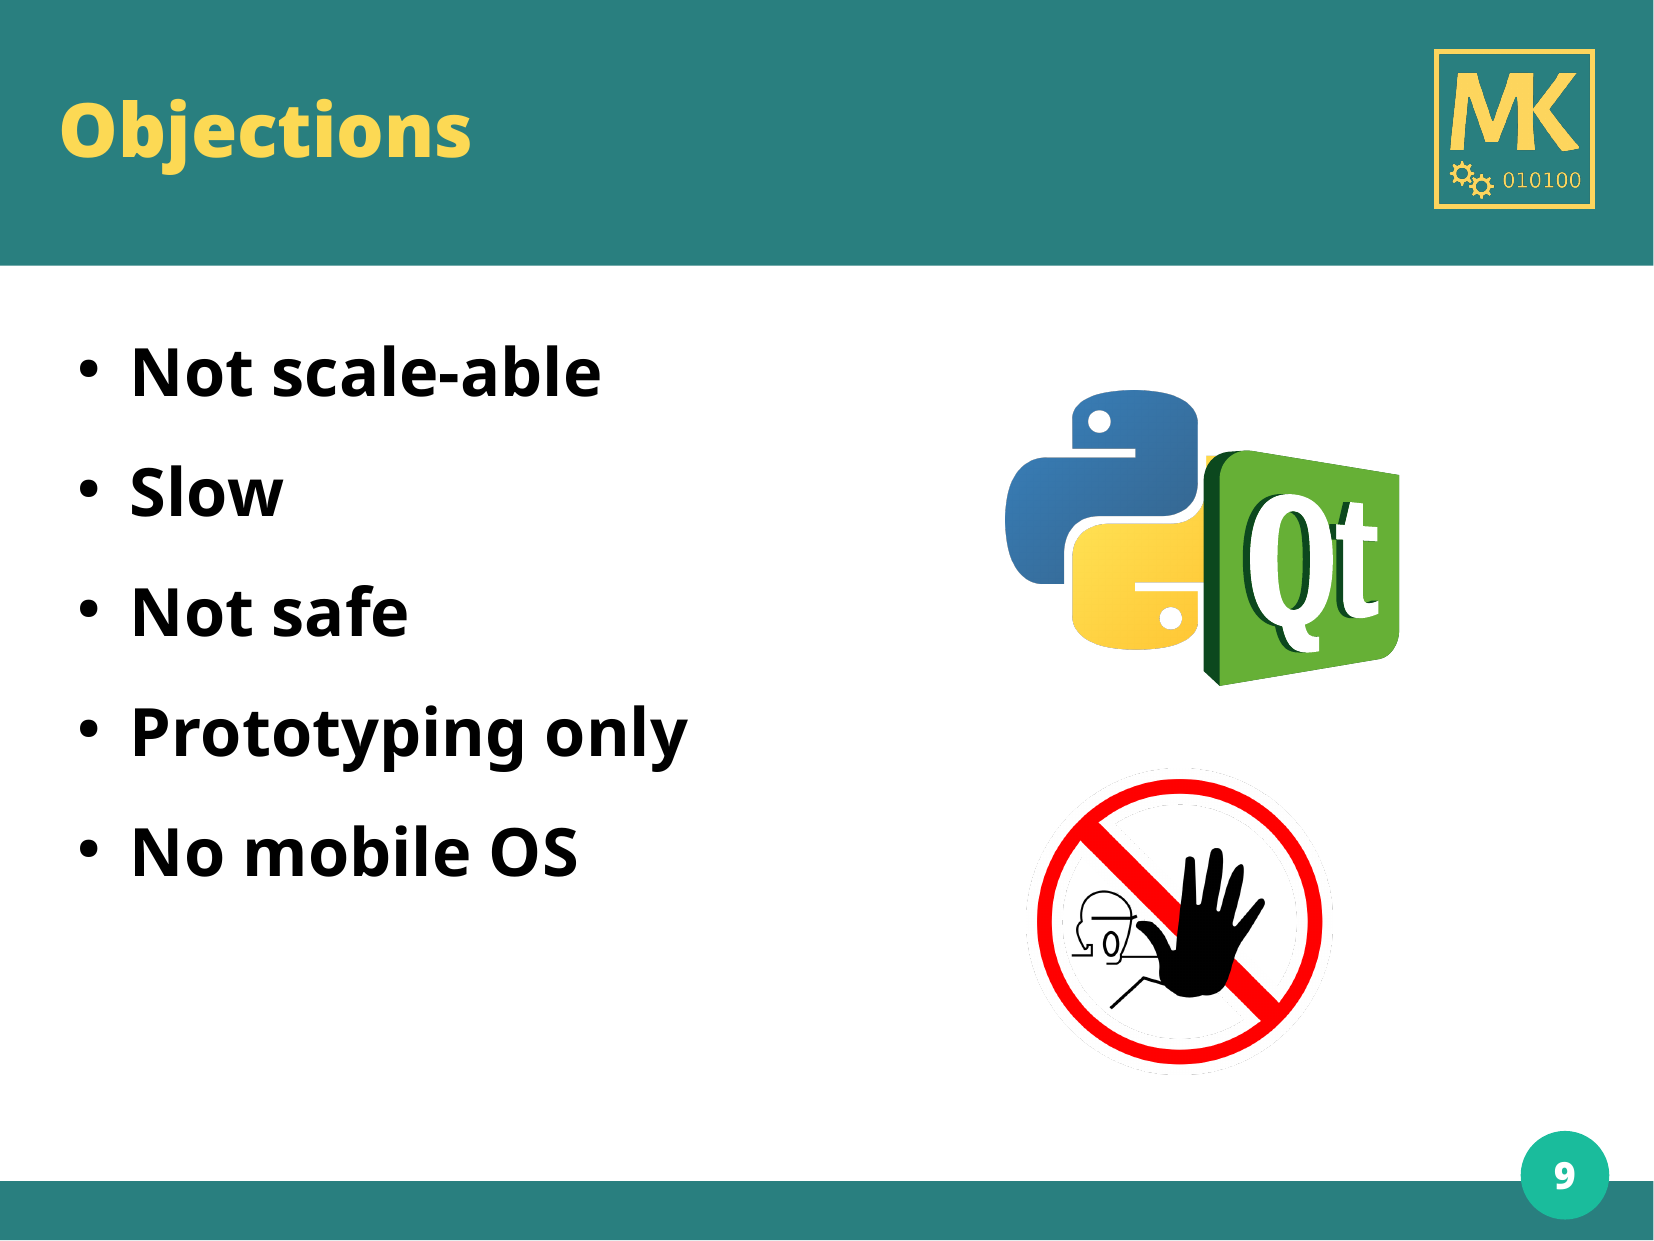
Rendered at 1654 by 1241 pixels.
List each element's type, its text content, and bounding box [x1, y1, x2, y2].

picture [1005, 390, 1400, 687]
list Not scale-able Slow Not safe Prototyping only No mobile OS [59, 324, 1595, 1152]
picture [1026, 768, 1333, 1075]
title Objections [59, 49, 1595, 207]
